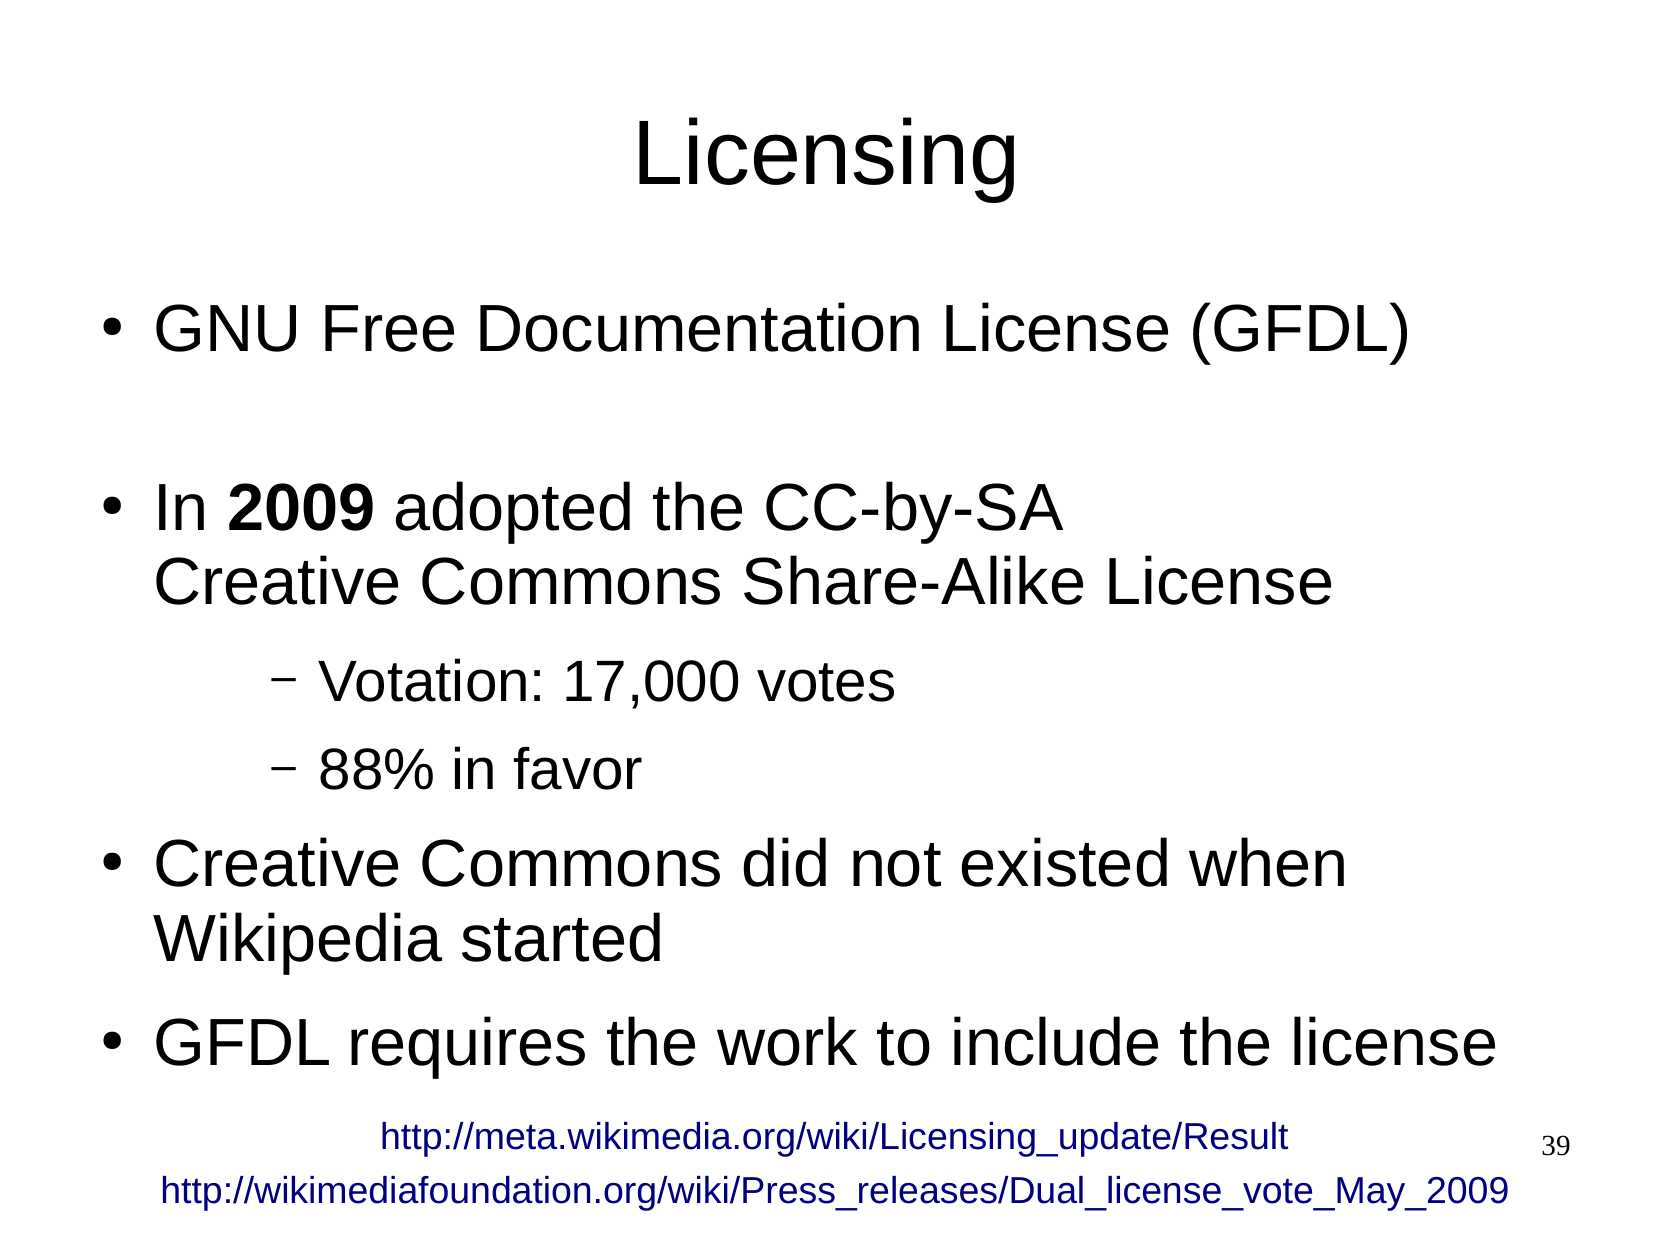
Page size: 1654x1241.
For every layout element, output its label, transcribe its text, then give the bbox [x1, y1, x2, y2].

text_box http://meta.wikimedia.org/wiki/Licensing_update/Result [365, 1108, 1351, 1166]
title Licensing [82, 49, 1571, 257]
text_box http://wikimediafoundation.org/wiki/Press_releases/Dual_license_vote_May_2009 [145, 1161, 1538, 1219]
list GNU Free Documentation License (GFDL) In 2009 adopted the CC-by-SA Creative Commons Share-Alike License Votation: 17,000 votes 88% in favor Creative Commons did not existed when Wikipedia started GFDL requires the work to include the license [82, 290, 1571, 1080]
